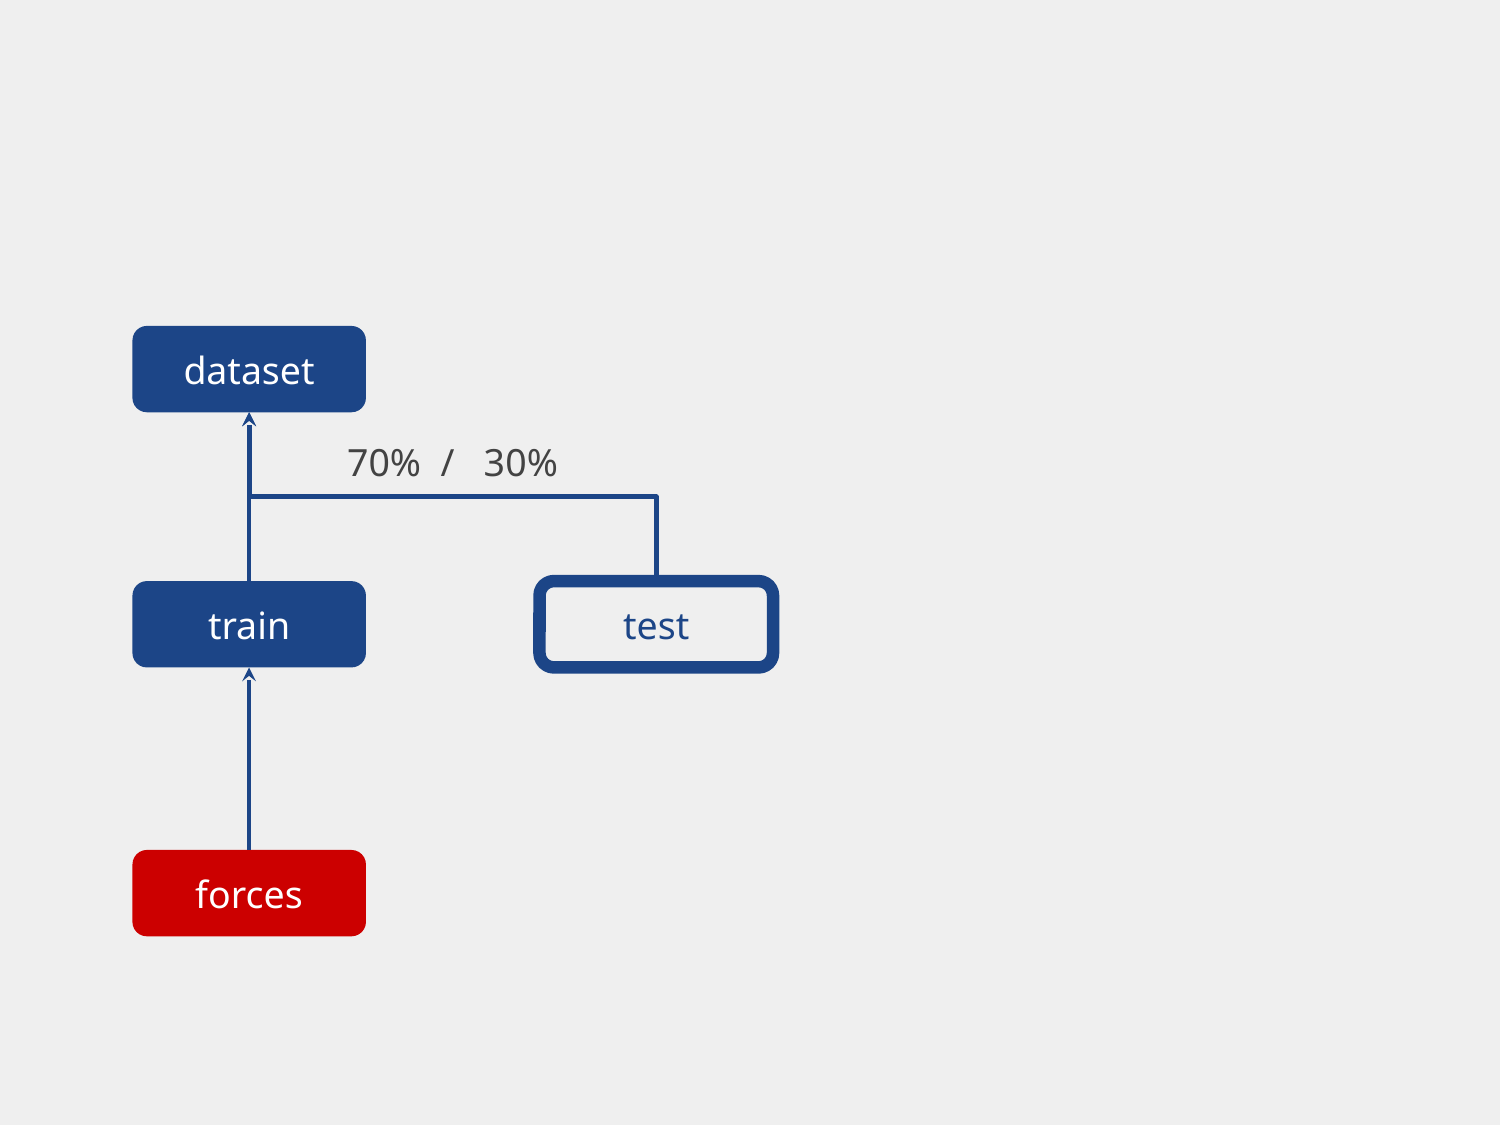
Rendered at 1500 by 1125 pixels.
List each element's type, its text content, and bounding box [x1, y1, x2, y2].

text_box test [539, 581, 774, 668]
text_box forces [132, 849, 366, 937]
text_box train [132, 581, 366, 668]
text_box 70% / 30% [279, 424, 627, 520]
text_box dataset [132, 325, 366, 413]
